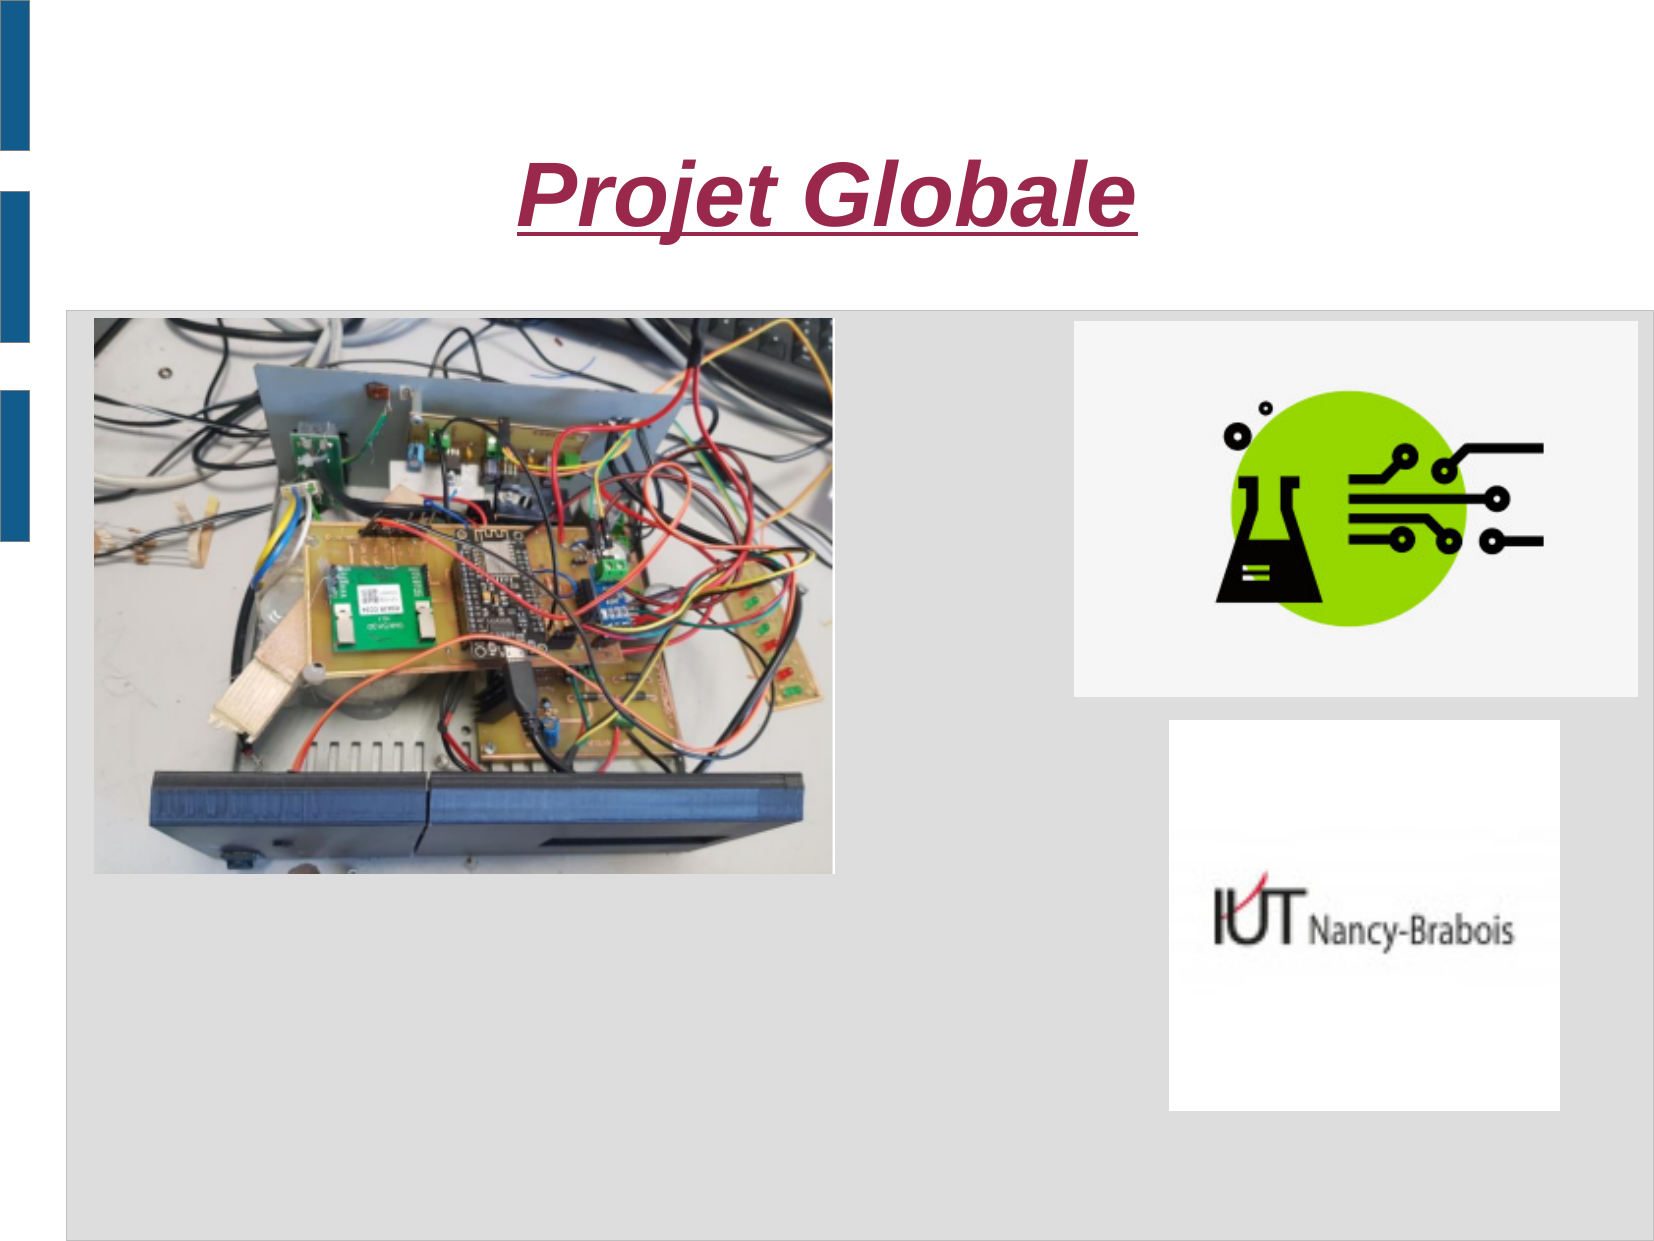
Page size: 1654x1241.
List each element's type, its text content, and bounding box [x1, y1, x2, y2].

picture [1169, 720, 1560, 1111]
picture [1074, 321, 1638, 697]
title Projet Globale [121, 91, 1534, 299]
picture [94, 318, 835, 875]
